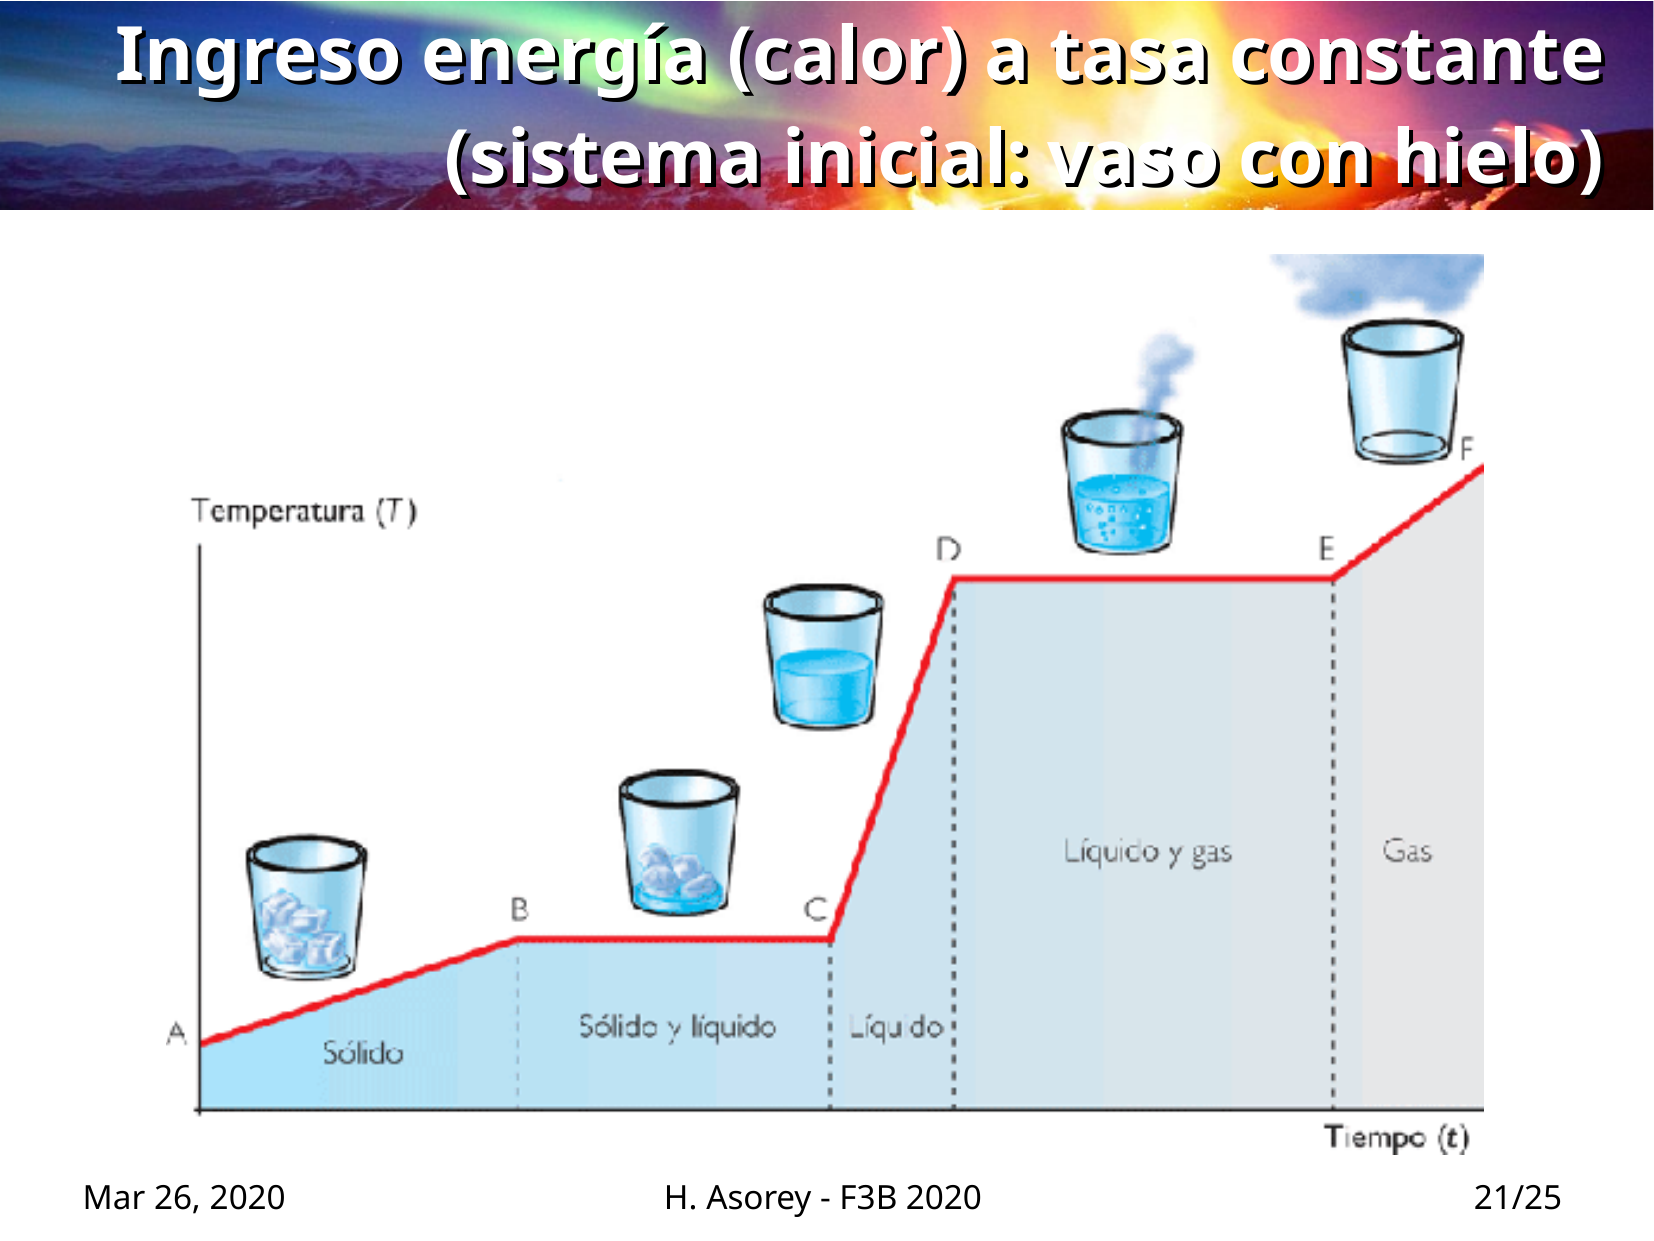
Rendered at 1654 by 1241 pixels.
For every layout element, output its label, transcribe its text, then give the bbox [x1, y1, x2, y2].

picture [166, 254, 1484, 1156]
title Ingreso energía (calor) a tasa constante (sistema inicial: vaso con hielo) [45, 11, 1606, 195]
picture [0, 1, 1654, 210]
